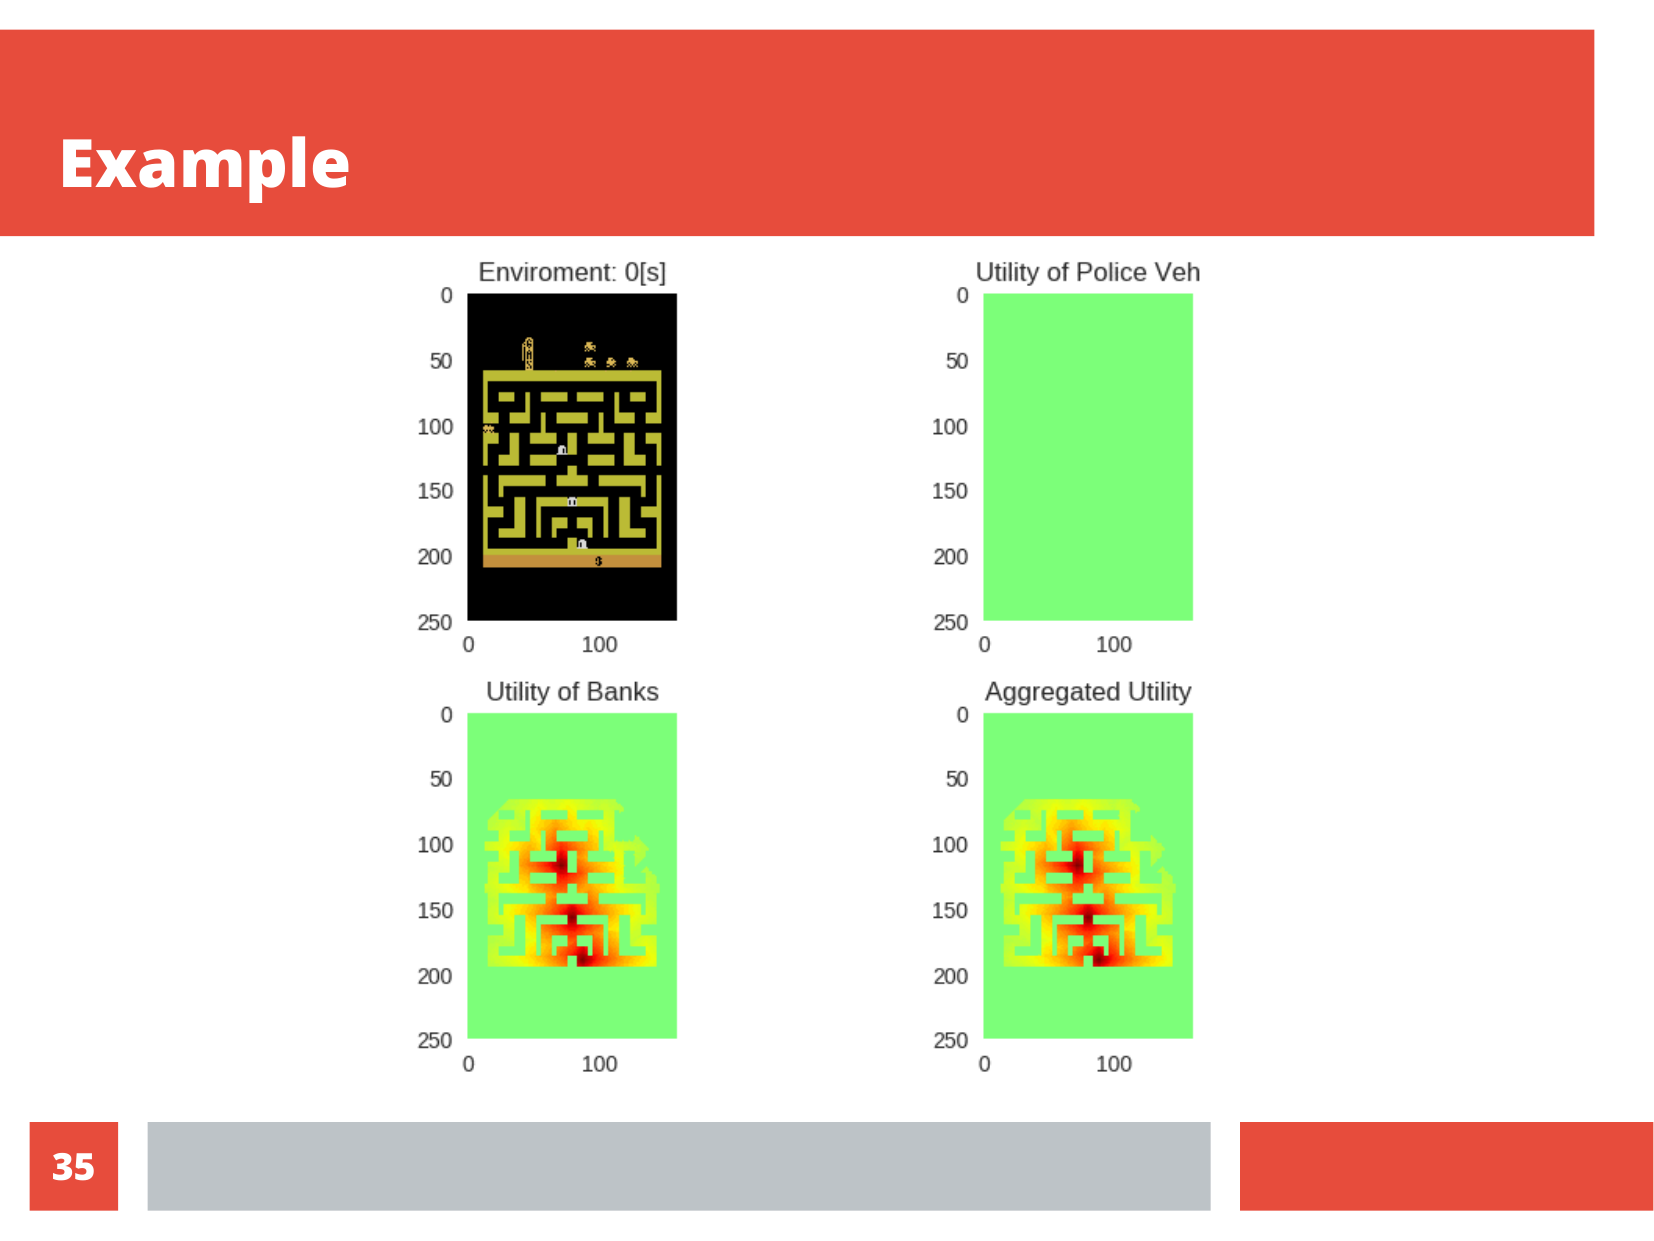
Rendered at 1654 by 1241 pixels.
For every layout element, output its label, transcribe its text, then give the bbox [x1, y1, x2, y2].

title Example [59, 59, 1595, 207]
picture [205, 239, 1456, 1100]
